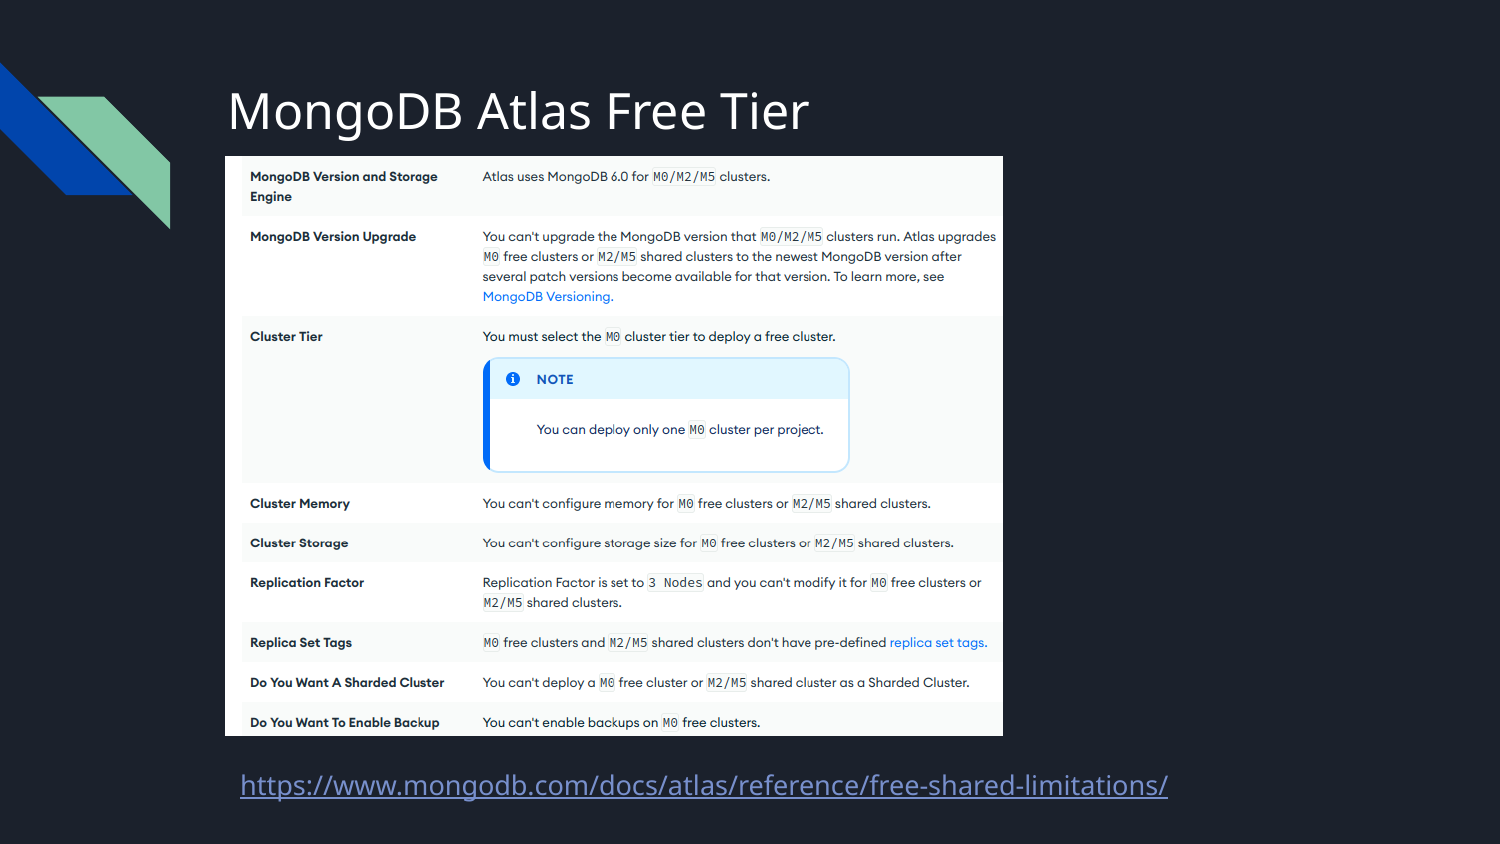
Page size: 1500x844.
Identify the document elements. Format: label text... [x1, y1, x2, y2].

picture [225, 156, 1003, 736]
text_box https://www.mongodb.com/docs/atlas/reference/free-shared-limitations/ [225, 753, 1257, 812]
title MongoDB Atlas Free Tier [212, 64, 1368, 215]
